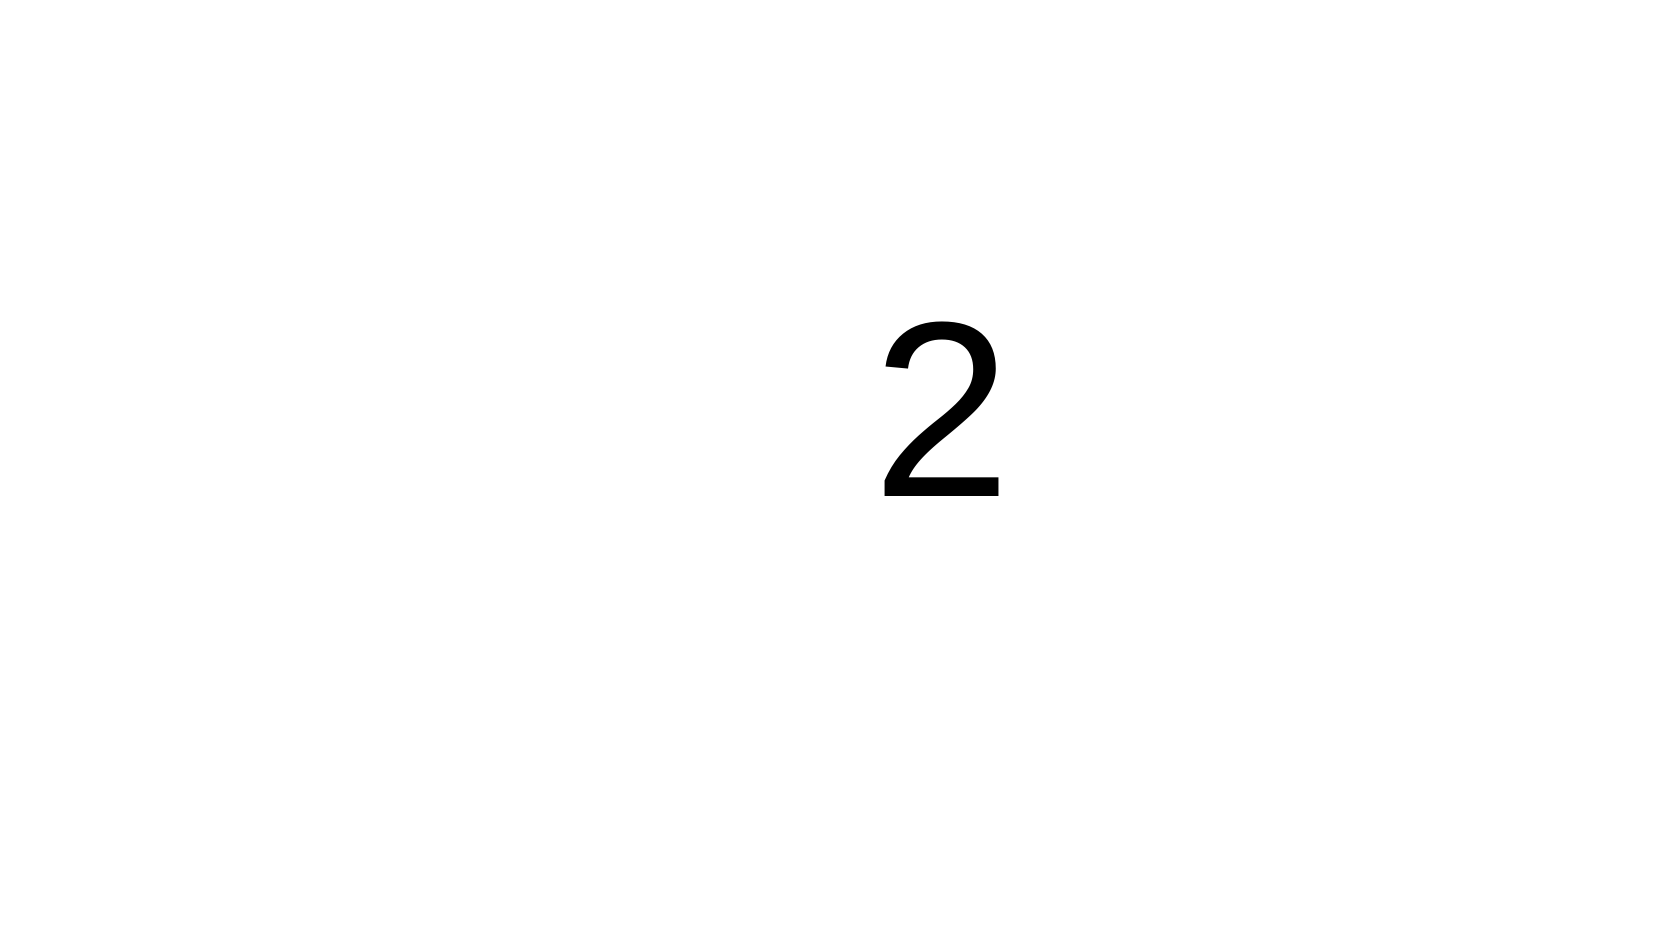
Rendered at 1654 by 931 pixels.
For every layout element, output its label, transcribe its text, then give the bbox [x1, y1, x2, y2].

title 2 [474, 250, 1409, 571]
